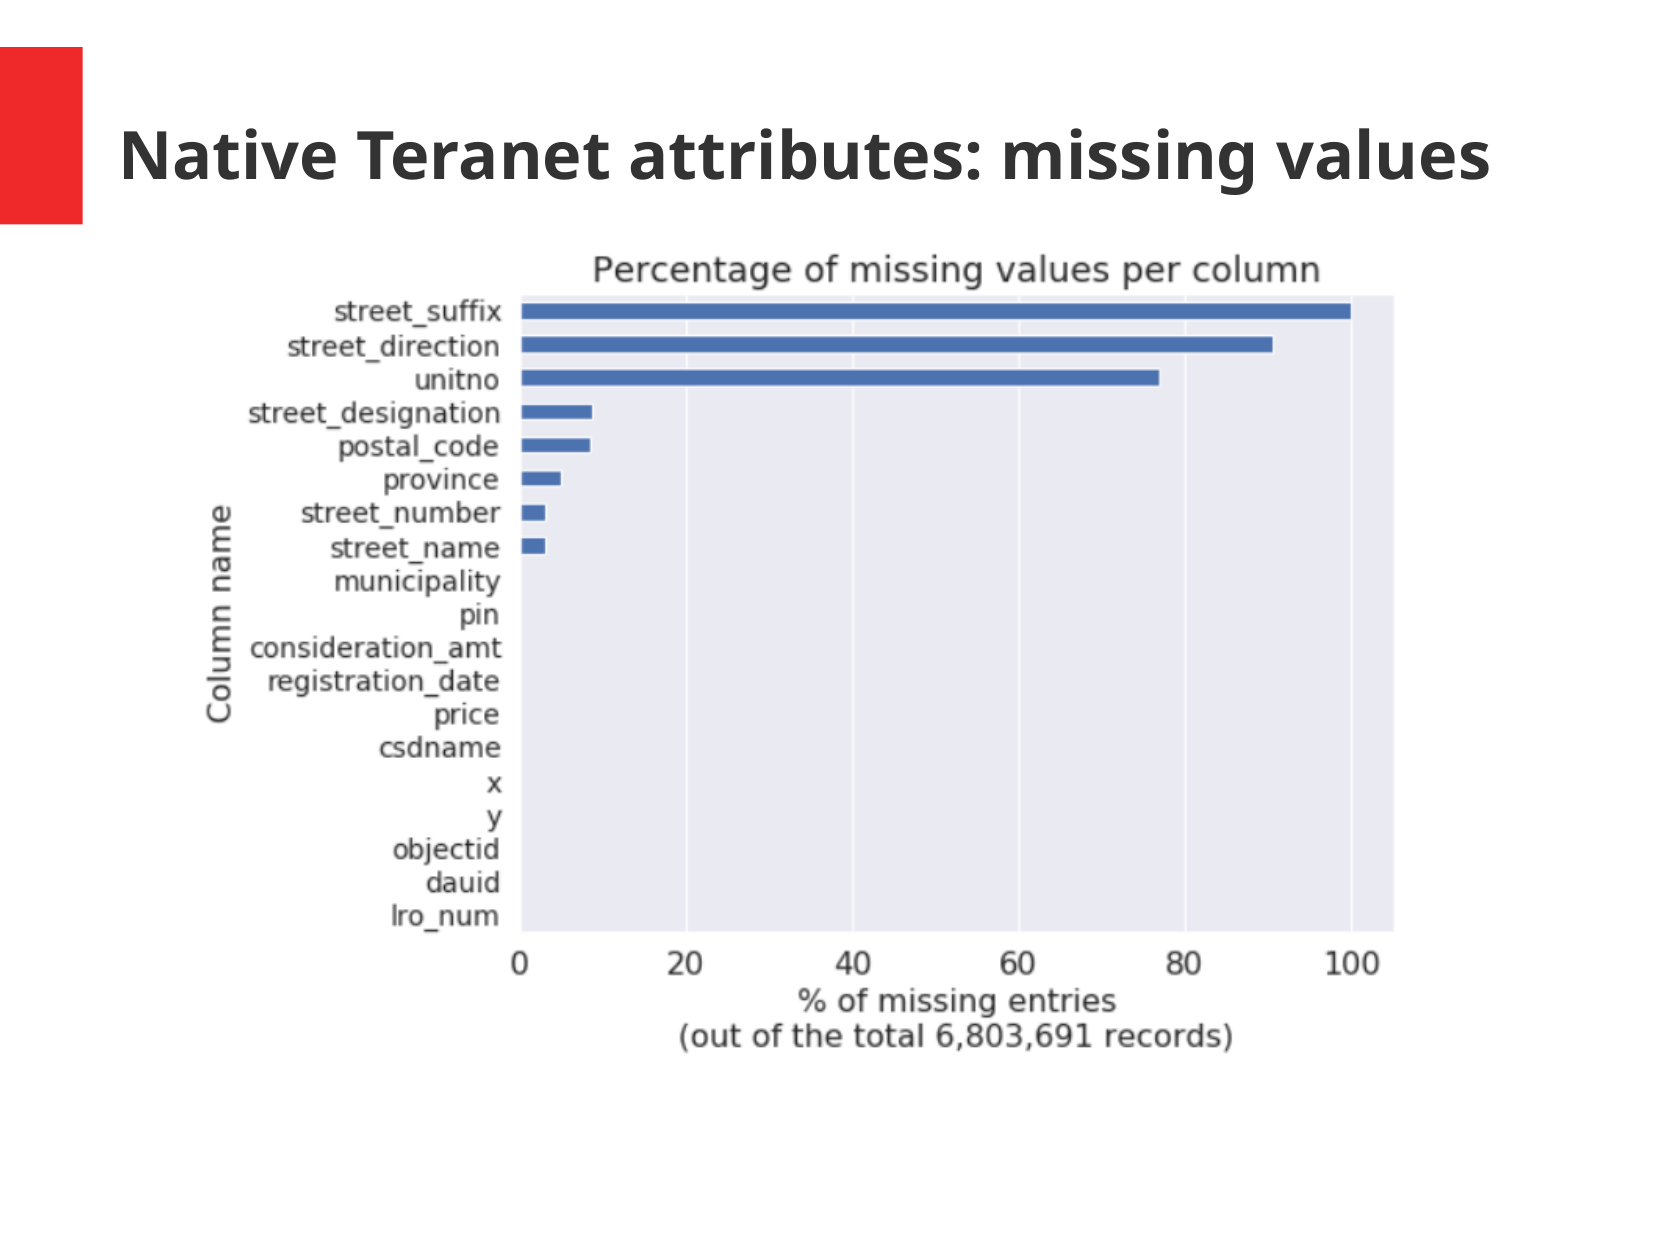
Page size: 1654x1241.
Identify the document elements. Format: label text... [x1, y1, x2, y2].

picture [200, 252, 1412, 1071]
text_box Native Teranet attributes: missing values [118, 112, 1571, 194]
